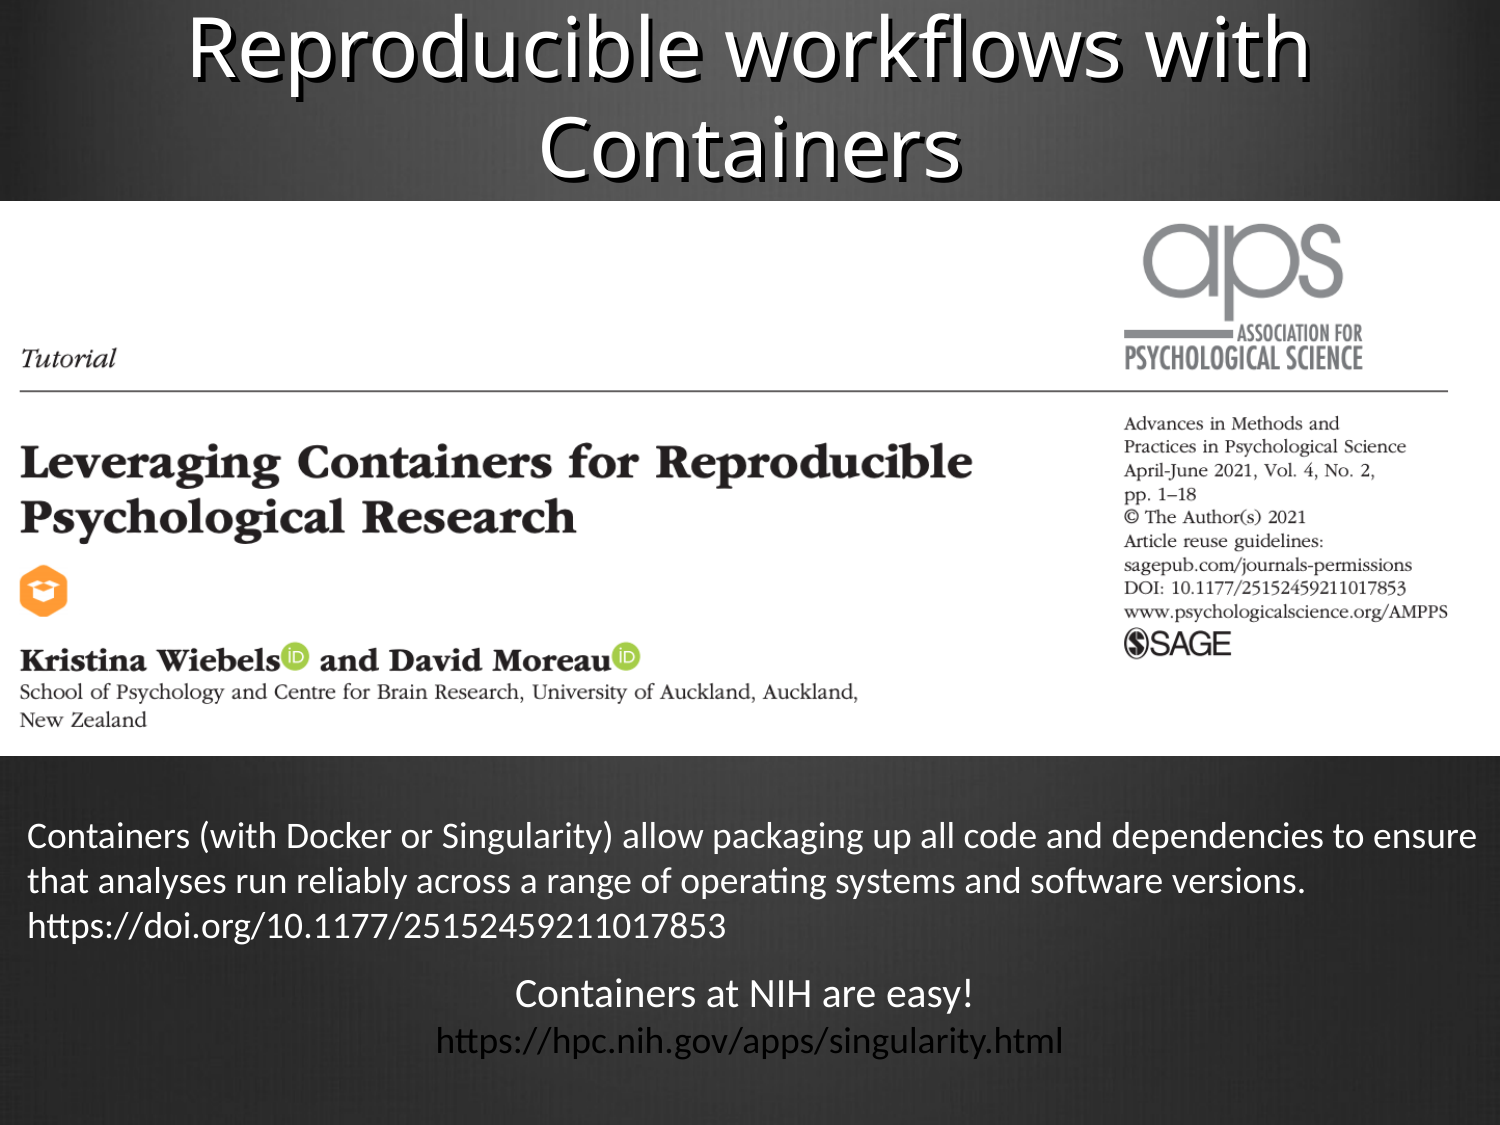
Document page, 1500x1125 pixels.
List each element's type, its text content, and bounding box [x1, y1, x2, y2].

title Reproducible workflows with Containers [0, 0, 1500, 201]
picture [0, 201, 1500, 756]
text_box Containers at NIH are easy! https://hpc.nih.gov/apps/singularity.html [421, 999, 1079, 1068]
text_box Containers (with Docker or Singularity) allow packaging up all code and dependencies to ensure that analyses run reliably across a range of operating systems and software versions. https://doi.org/10.1177/25152459211017853 [12, 804, 1500, 999]
